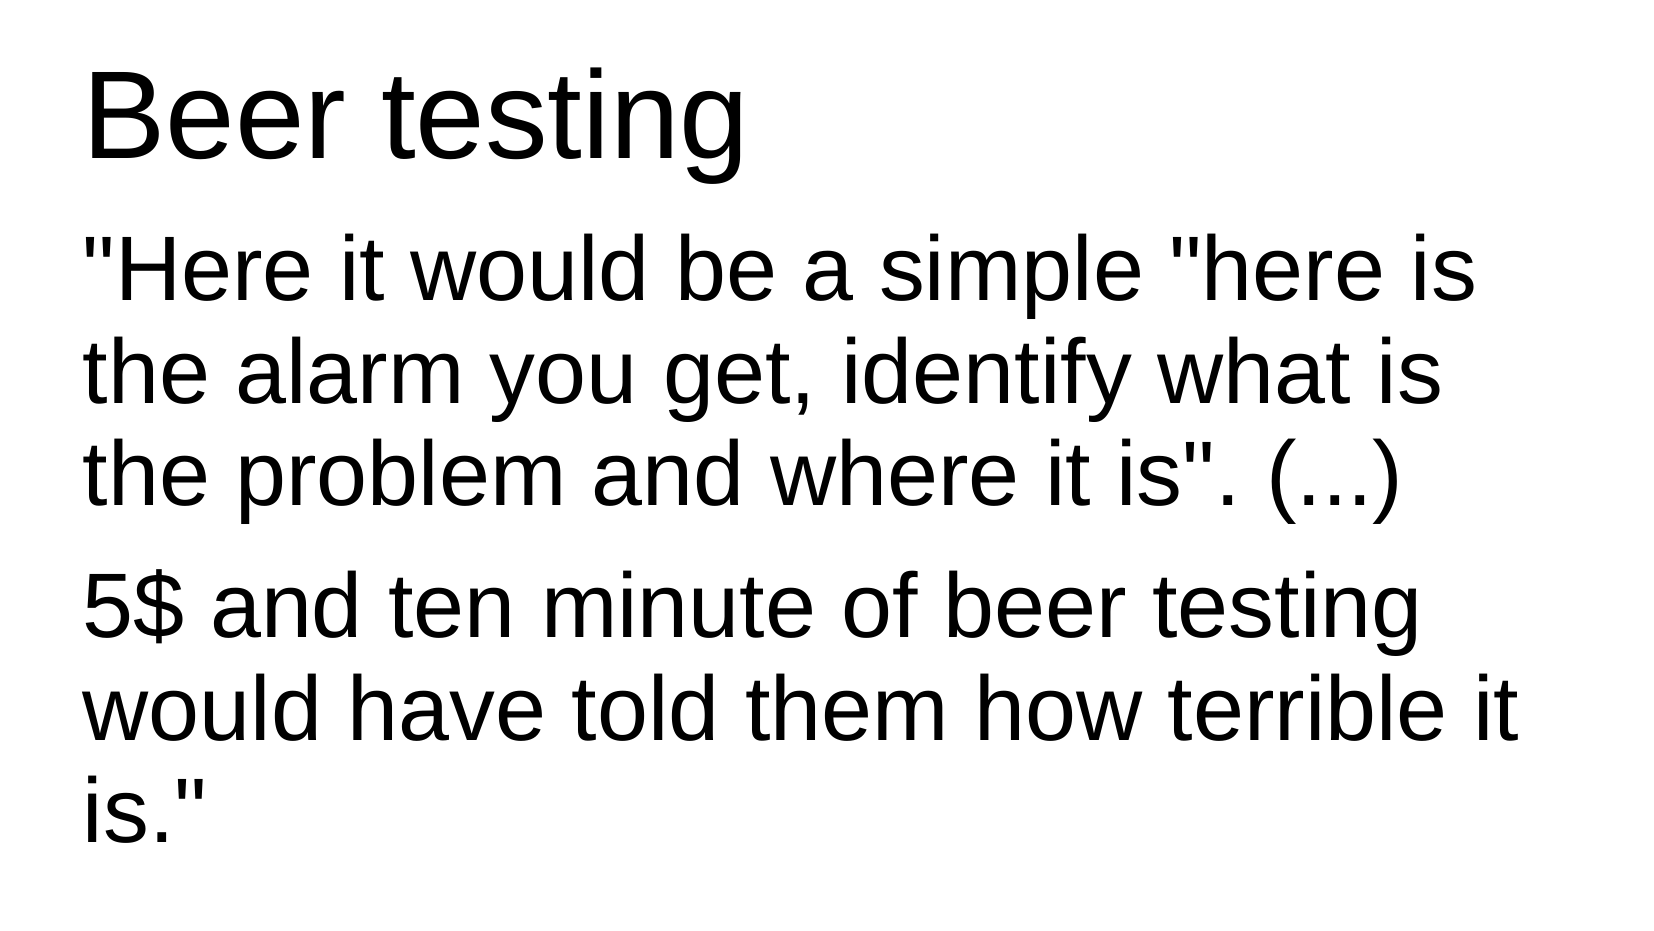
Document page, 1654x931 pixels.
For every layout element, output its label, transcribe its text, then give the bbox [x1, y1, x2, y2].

list "Here it would be a simple "here is the alarm you get, identify what is the problem and where it is". (...) 5$ and ten minute of beer testing would have told them how terrible it is." [82, 217, 1571, 863]
title Beer testing [82, 37, 1571, 193]
